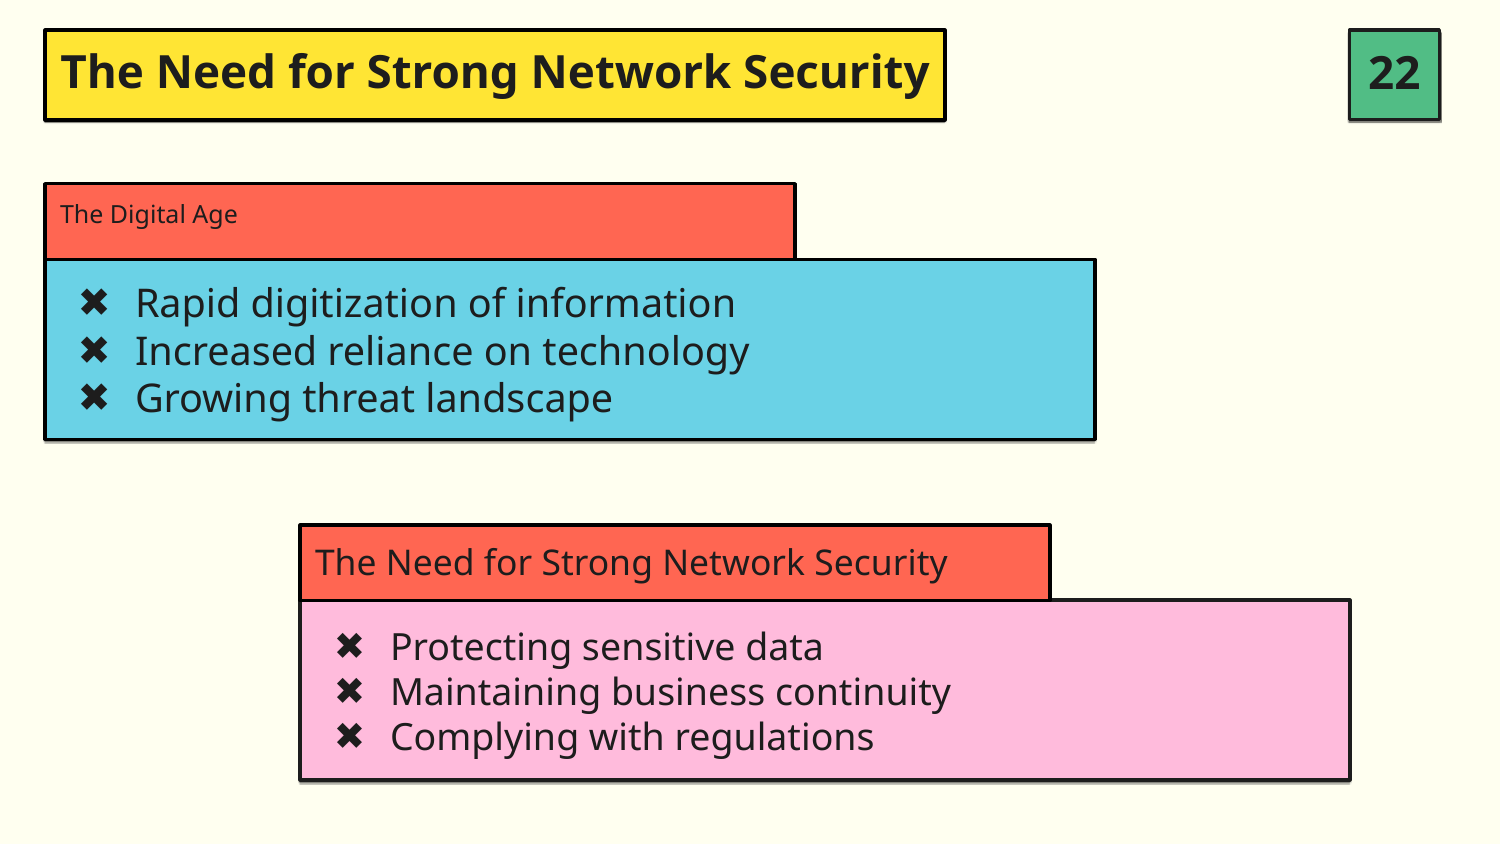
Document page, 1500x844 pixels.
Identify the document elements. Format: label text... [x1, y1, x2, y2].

subtitle The Need for Strong Network Security [300, 525, 1050, 601]
title The Need for Strong Network Security [45, 30, 945, 120]
list Rapid digitization of information Increased reliance on technology Growing threat landscape [45, 259, 1095, 440]
subtitle The Digital Age [45, 183, 795, 260]
list Protecting sensitive data Maintaining business continuity Complying with regulations [300, 600, 1350, 780]
